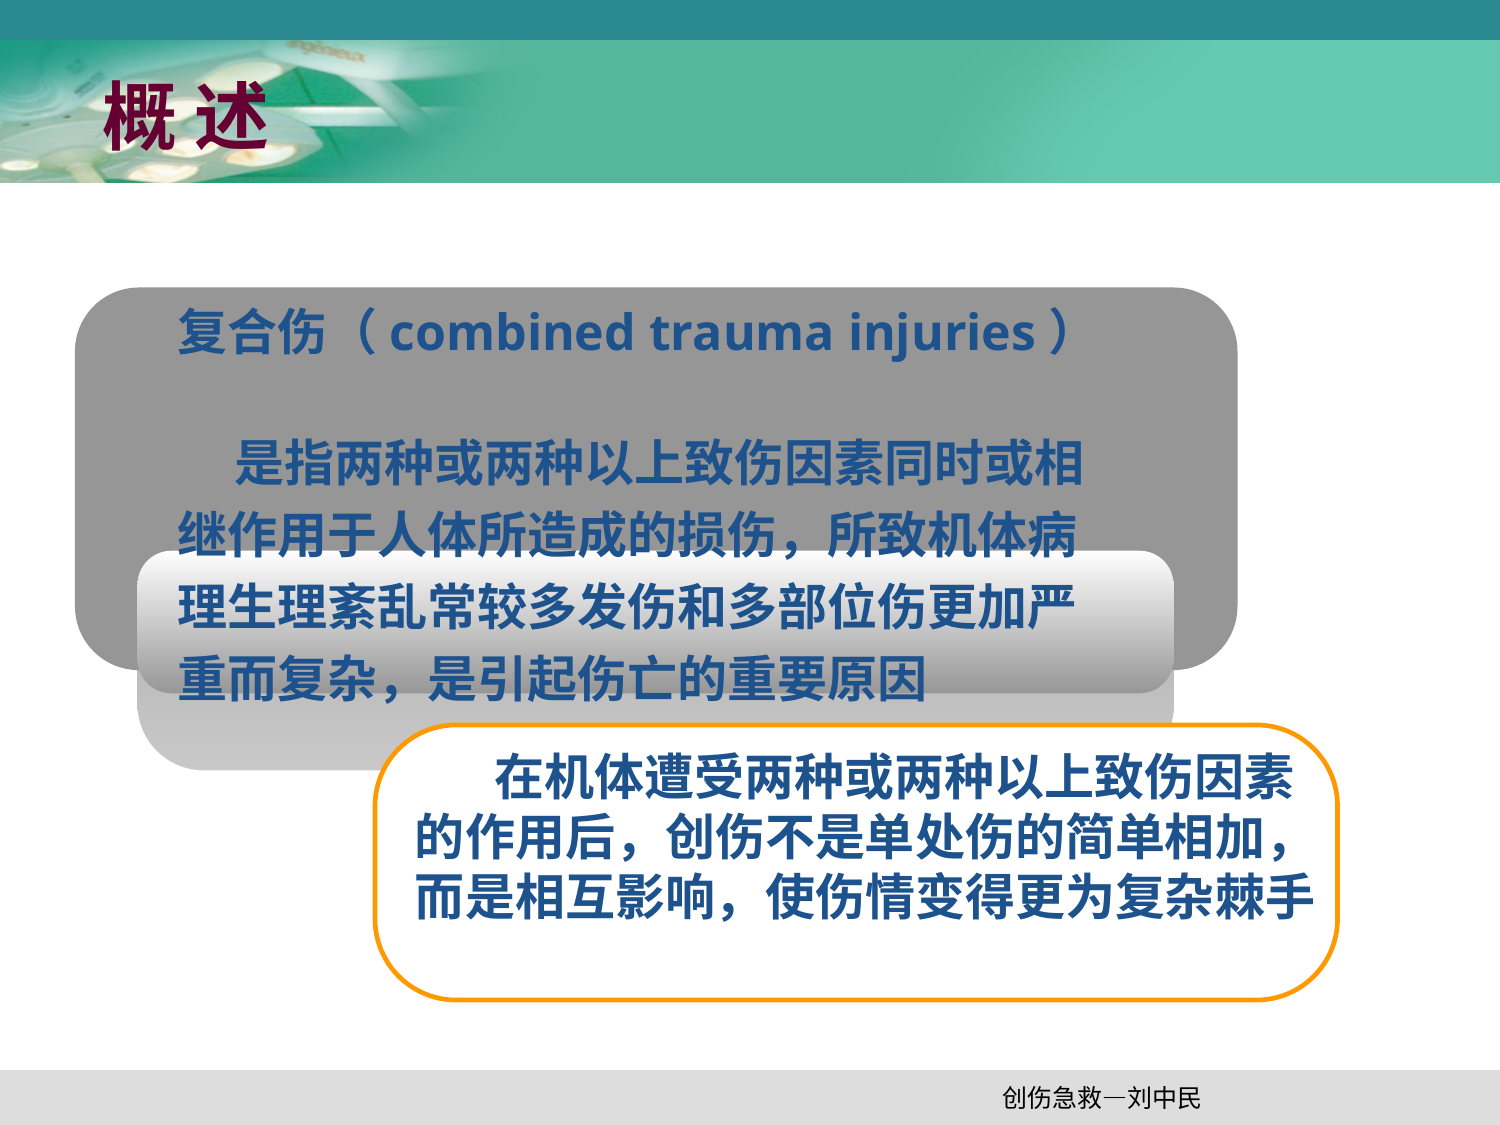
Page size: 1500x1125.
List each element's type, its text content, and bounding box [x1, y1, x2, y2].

text_box 复合伤（combined trauma injuries） 是指两种或两种以上致伤因素同时或相 继作用于人体所造成的损伤，所致机体病 理生理紊乱常较多发伤和多部位伤更加严 重而复杂，是引起伤亡的重要原因 [163, 292, 1138, 715]
text_box 创伤急救—刘中民 [987, 1074, 1463, 1125]
title 概 述 [87, 62, 1360, 155]
text_box [74, 287, 1337, 1001]
text_box 在机体遭受两种或两种以上致伤因素的作用后，创伤不是单处伤的简单相加，而是相互影响，使伤情变得更为复杂棘手 [399, 737, 1338, 933]
